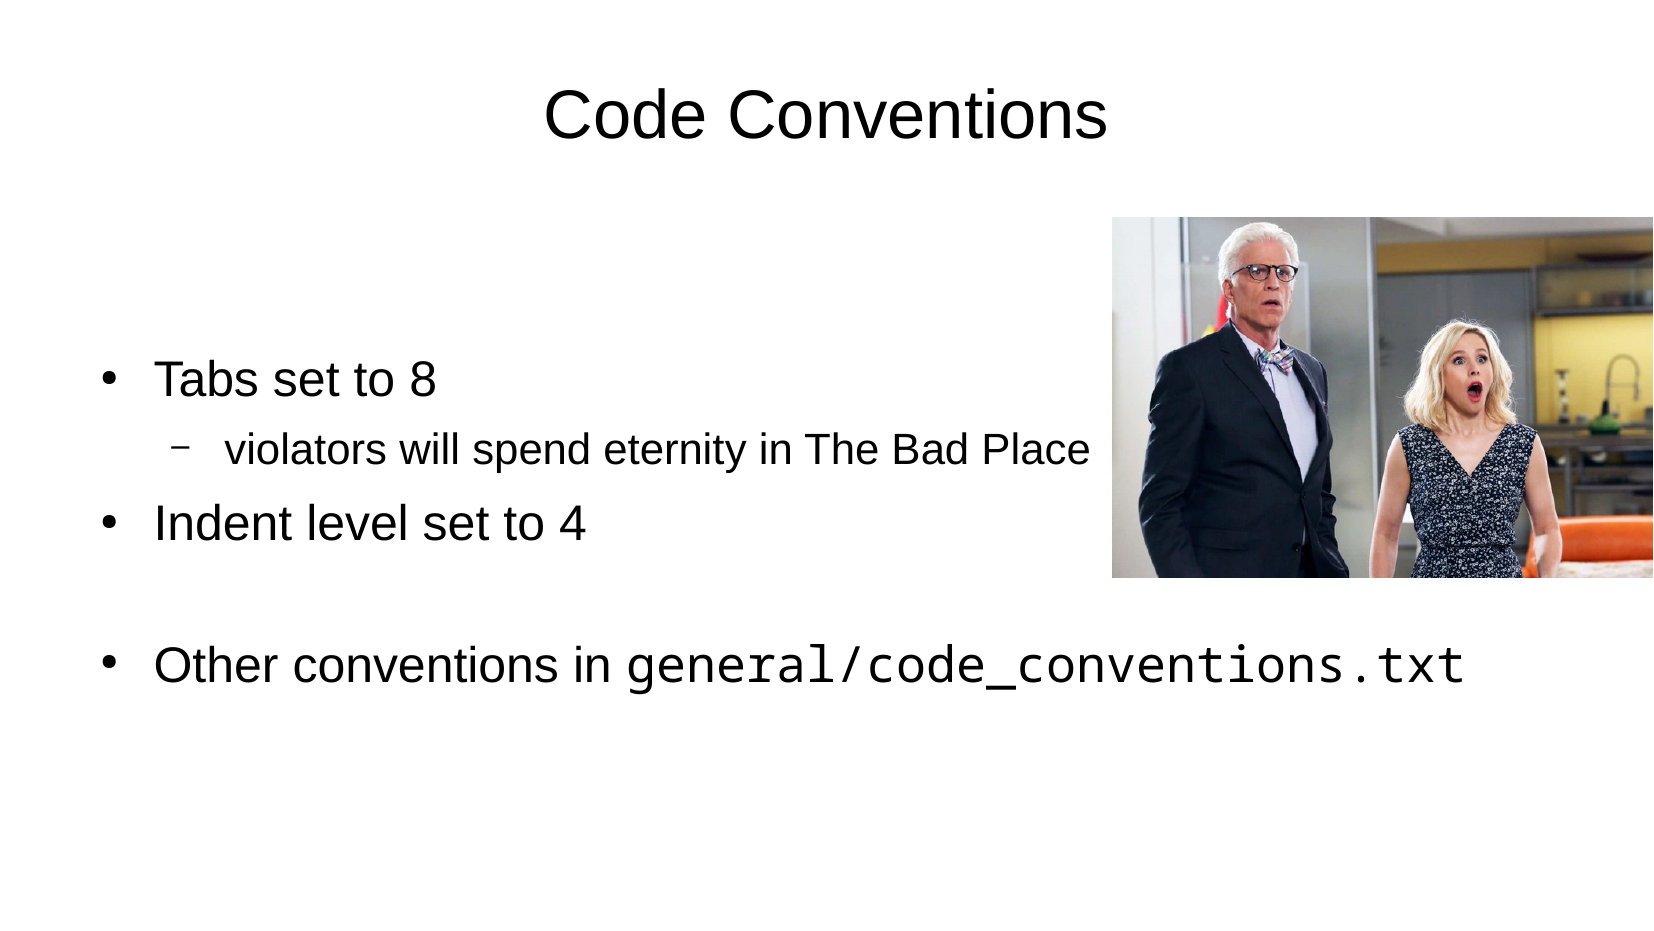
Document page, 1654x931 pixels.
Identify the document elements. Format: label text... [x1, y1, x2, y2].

list Tabs set to 8 violators will spend eternity in The Bad Place Indent level set to 4 Other conventions in general/code_conventions.txt [82, 217, 1571, 758]
title Code Conventions [82, 37, 1571, 193]
picture [1112, 217, 1653, 578]
